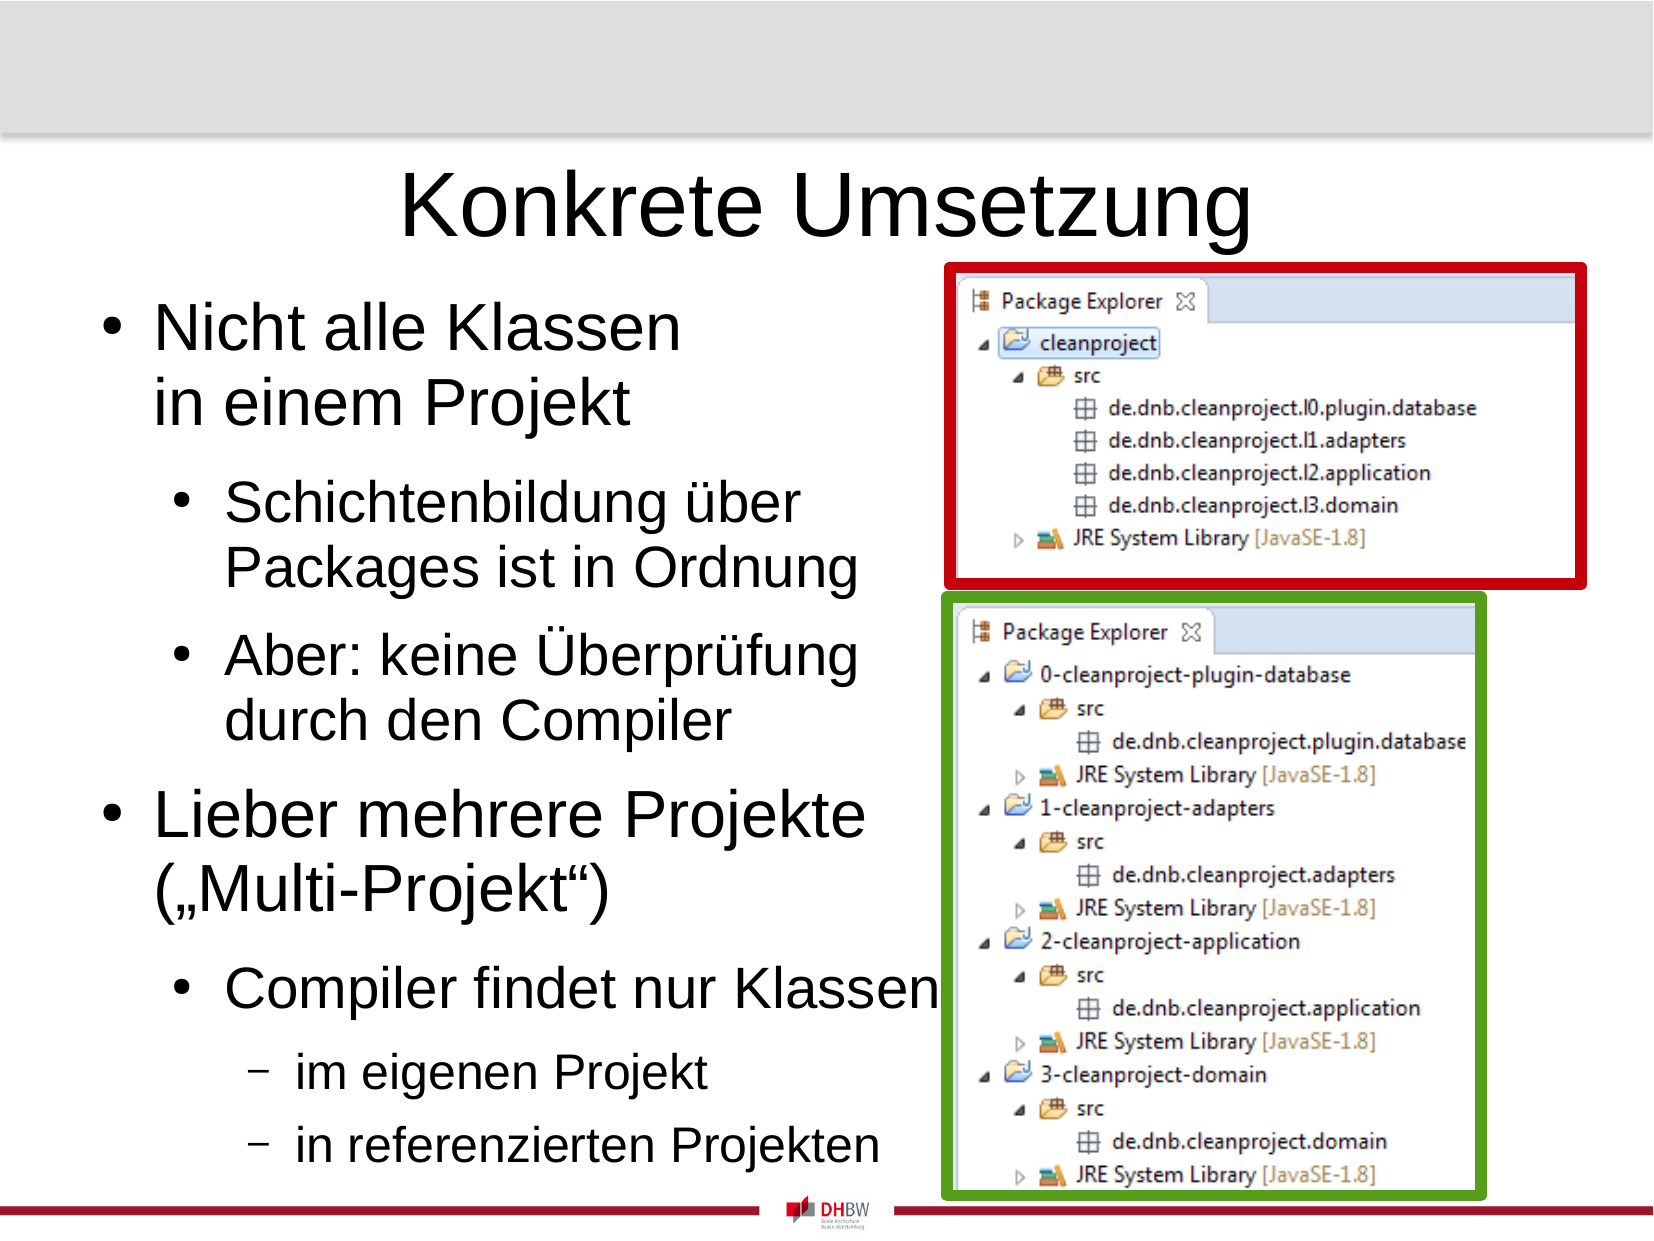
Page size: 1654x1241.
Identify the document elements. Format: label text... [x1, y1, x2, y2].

picture [0, 1, 1654, 1237]
title Konkrete Umsetzung [82, 147, 1571, 257]
list Nicht alle Klassen in einem Projekt Schichtenbildung über Packages ist in Ordnung Aber: keine Überprüfung durch den Compiler Lieber mehrere Projekte („Multi-Projekt“) Compiler findet nur Klassen im eigenen Projekt in referenzierten Projekten [82, 290, 1571, 1174]
